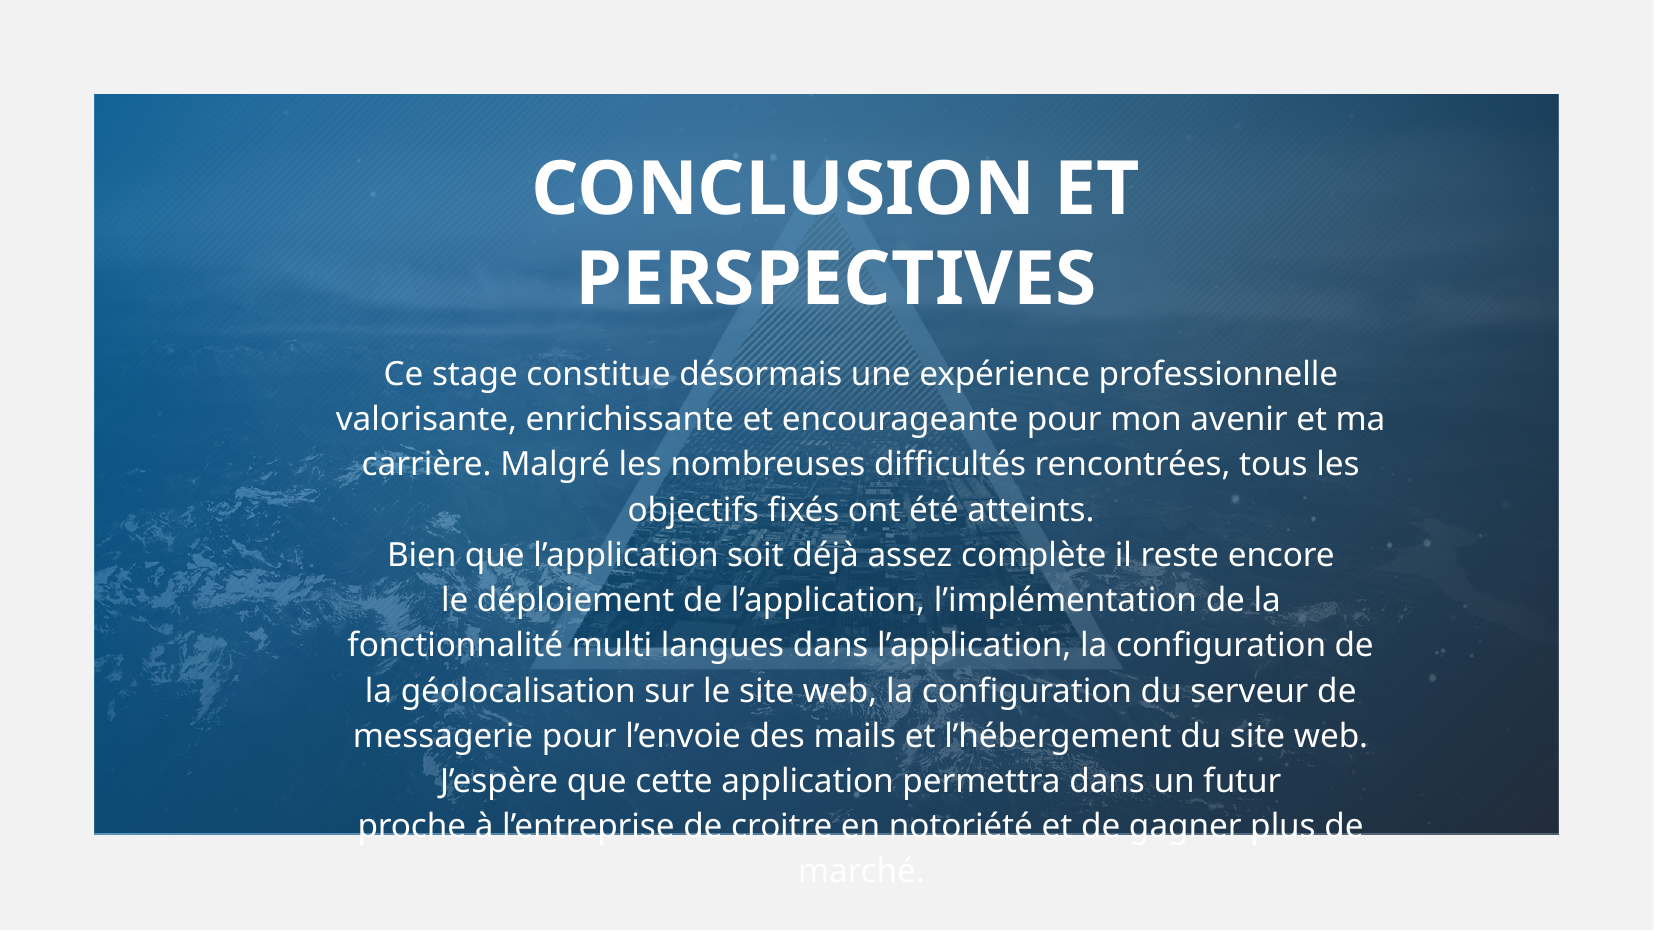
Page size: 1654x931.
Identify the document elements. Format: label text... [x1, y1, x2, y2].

text_box [1256, 821, 1266, 835]
text_box [1329, 821, 1339, 835]
text_box [1154, 828, 1162, 835]
text_box [1349, 821, 1358, 826]
text_box [894, 821, 903, 835]
text_box [519, 821, 528, 826]
text_box [479, 828, 487, 835]
text_box [1086, 821, 1096, 835]
text_box [708, 821, 717, 826]
text_box [688, 821, 698, 835]
text_box [452, 821, 461, 826]
text_box [845, 821, 854, 826]
text_box [865, 821, 874, 835]
text_box [765, 821, 775, 835]
text_box [1106, 821, 1115, 826]
text_box [1173, 821, 1183, 835]
text_box Ce stage constitue désormais une expérience professionnelle valorisante, enrichissante et encourageante pour mon avenir et ma carrière. Malgré les nombreuses difficultés rencontrées, tous les objectifs fixés ont été atteints. Bien que l’application soit déjà assez complète il reste encore le déploiement de l’application, l’implémentation de la fonctionnalité multi langues dans l’application, la configuration de la géolocalisation sur le site web, la configuration du serveur de messagerie pour l’envoie des mails et l’hébergement du site web. J’espère que cette application permettra dans un futur proche à l’entreprise de croitre en notoriété et de gagner plus de marché. [321, 342, 1347, 757]
text_box [818, 821, 827, 826]
text_box [946, 821, 956, 835]
text_box [988, 821, 997, 826]
text_box [1019, 821, 1028, 826]
text_box [660, 821, 669, 826]
text_box [603, 821, 613, 835]
text_box [539, 821, 548, 835]
text_box [1133, 821, 1143, 835]
text_box [395, 821, 405, 835]
text_box [914, 821, 924, 835]
text_box CONCLUSION ET PERSPECTIVES [366, 132, 1306, 342]
text_box [1046, 821, 1055, 826]
text_box [432, 821, 441, 835]
text_box [1214, 821, 1223, 826]
text_box [363, 821, 373, 835]
text_box [94, 94, 1559, 835]
text_box [583, 821, 592, 826]
text_box [1194, 821, 1203, 835]
